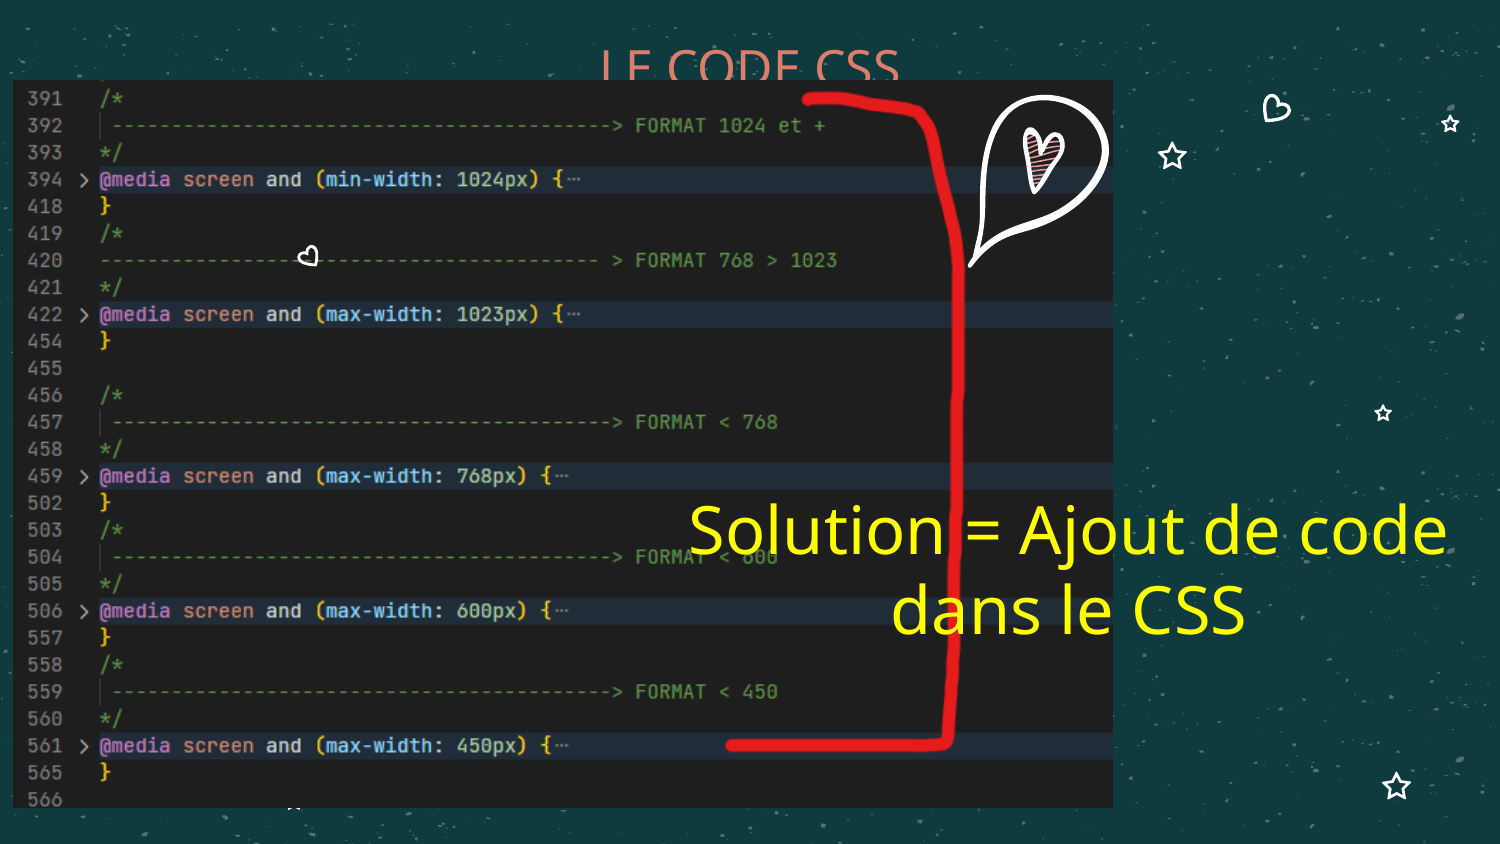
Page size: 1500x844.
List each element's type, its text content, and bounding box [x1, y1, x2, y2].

text_box [297, 245, 318, 266]
text_box [967, 94, 1109, 268]
picture [13, 80, 1113, 808]
title LE CODE CSS Le responsive [232, 35, 1268, 96]
text_box Solution = Ajout de code dans le CSS [638, 487, 1500, 548]
text_box [1263, 94, 1291, 122]
